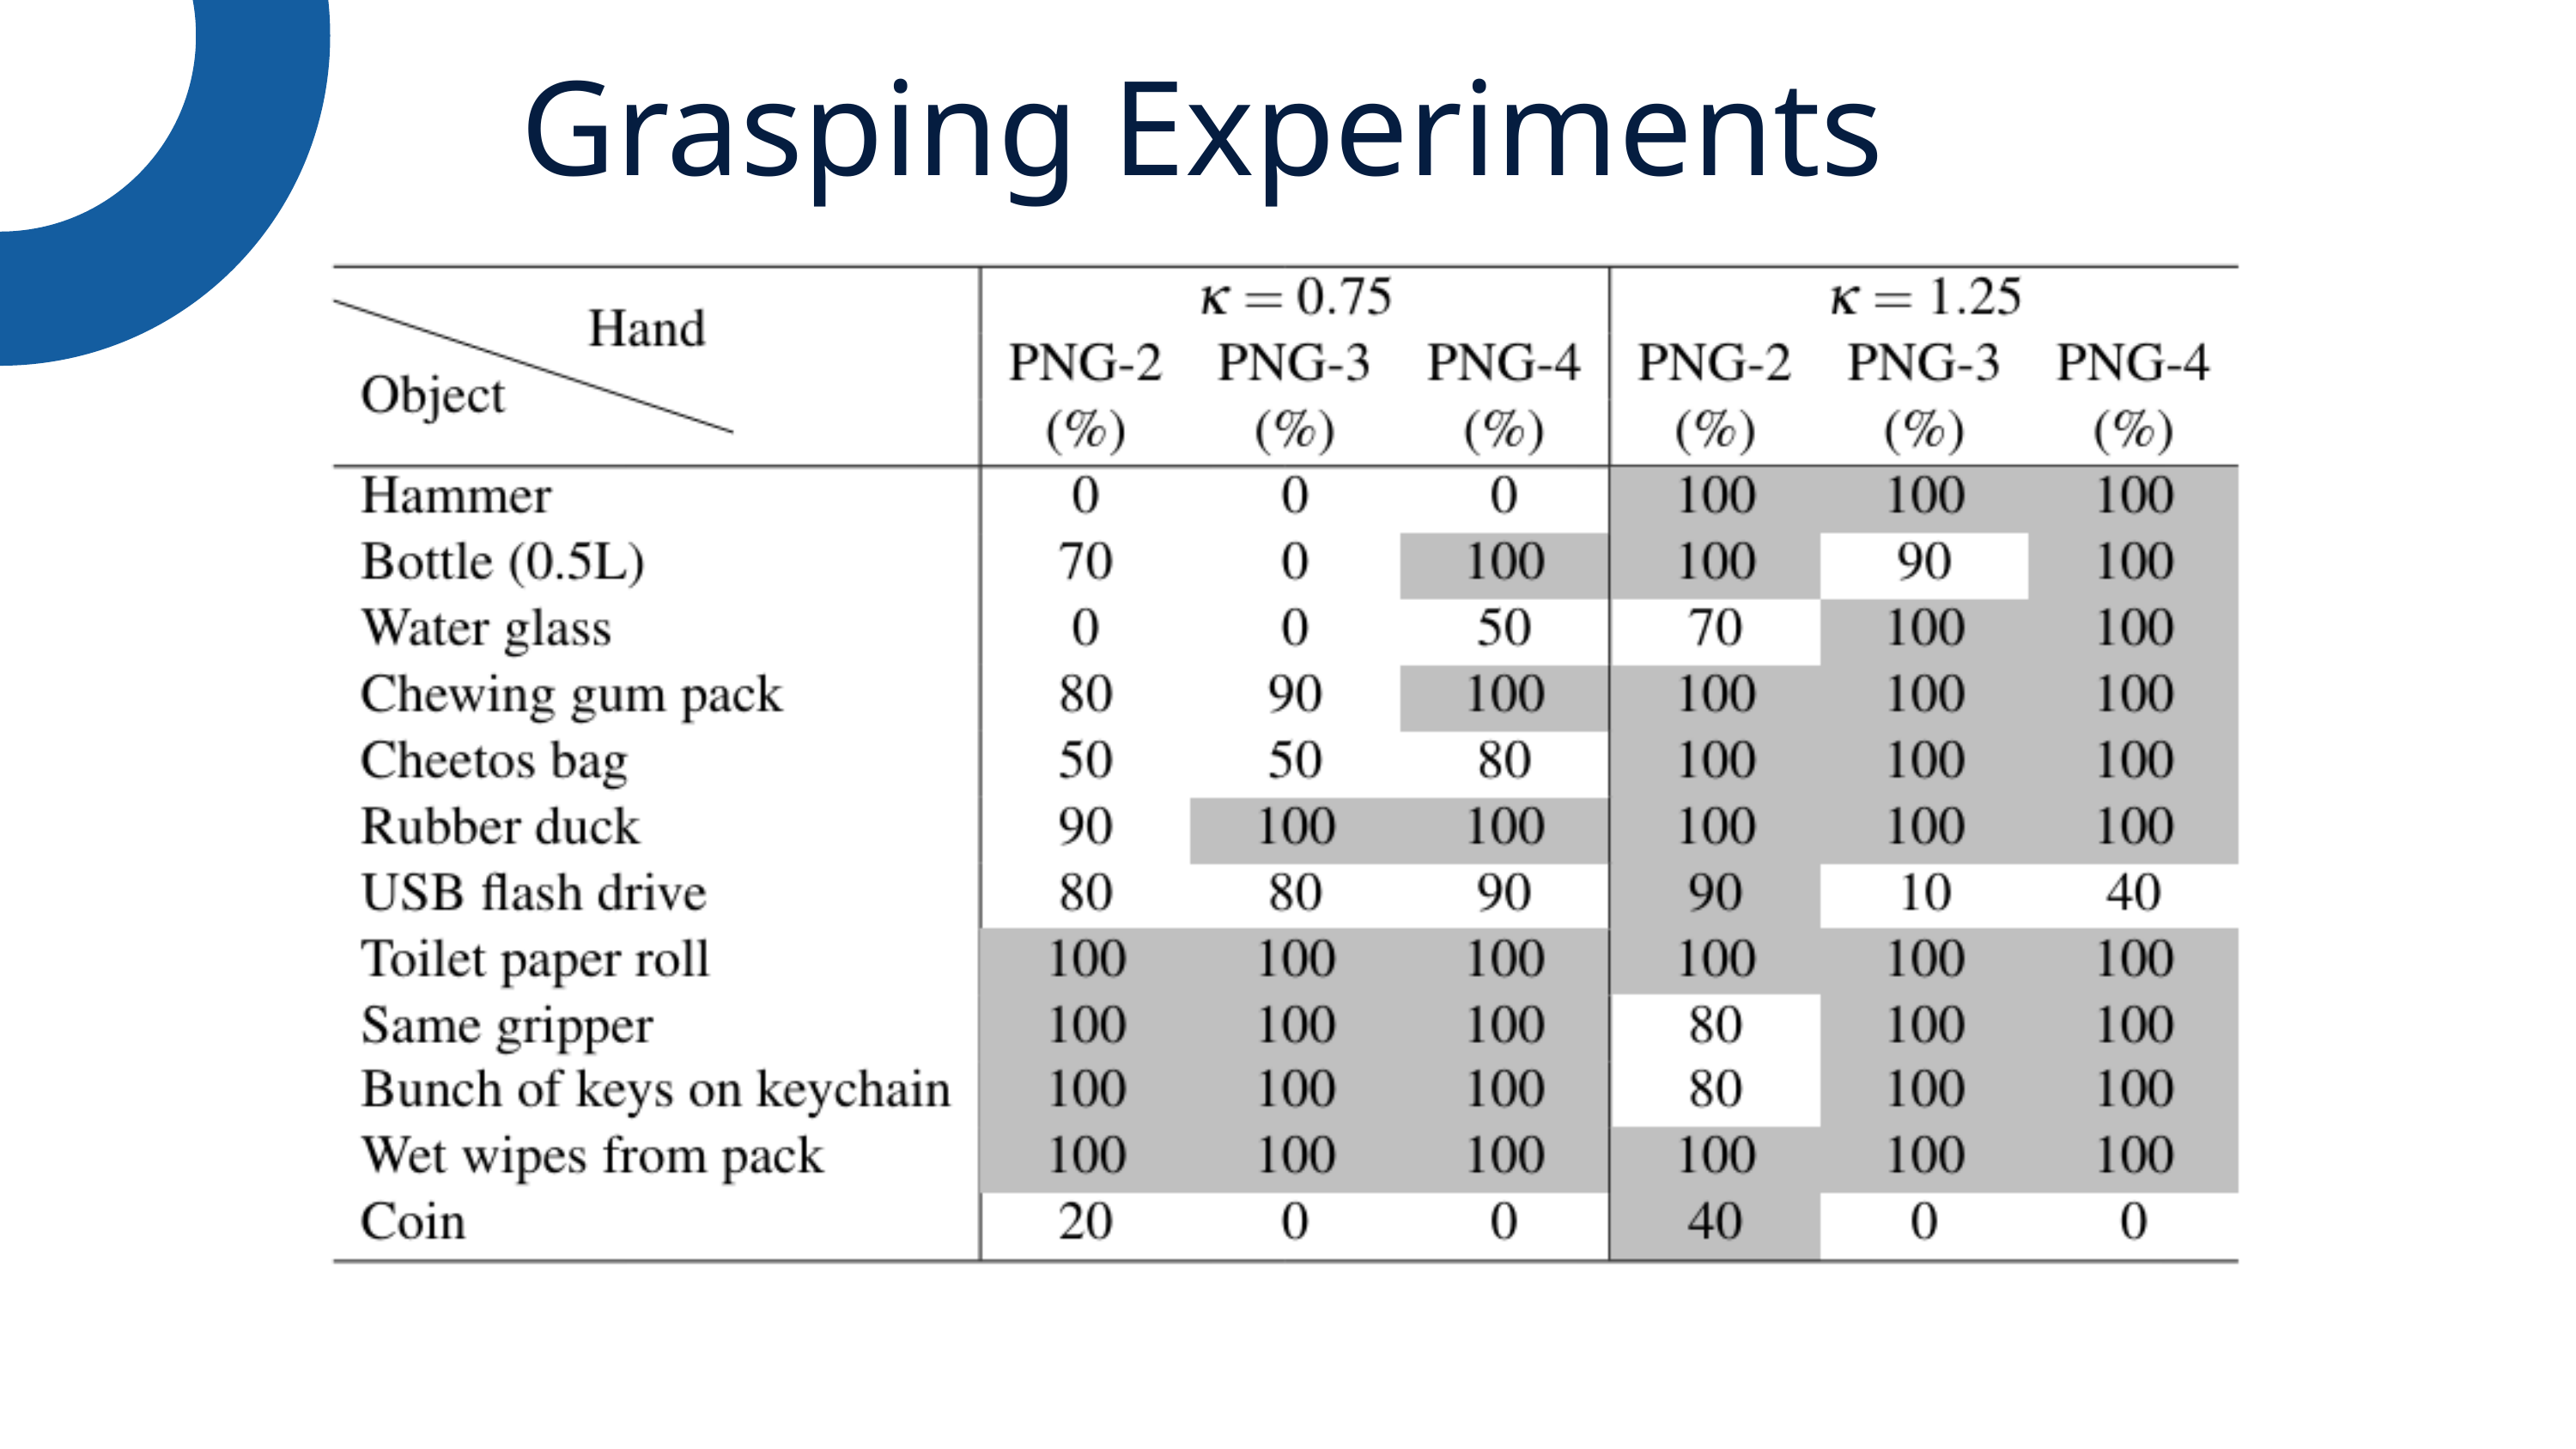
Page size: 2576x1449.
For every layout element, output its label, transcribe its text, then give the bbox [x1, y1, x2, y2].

text_box Grasping Experiments [520, 45, 2056, 230]
picture [291, 230, 2285, 1285]
text_box [0, 0, 264, 299]
